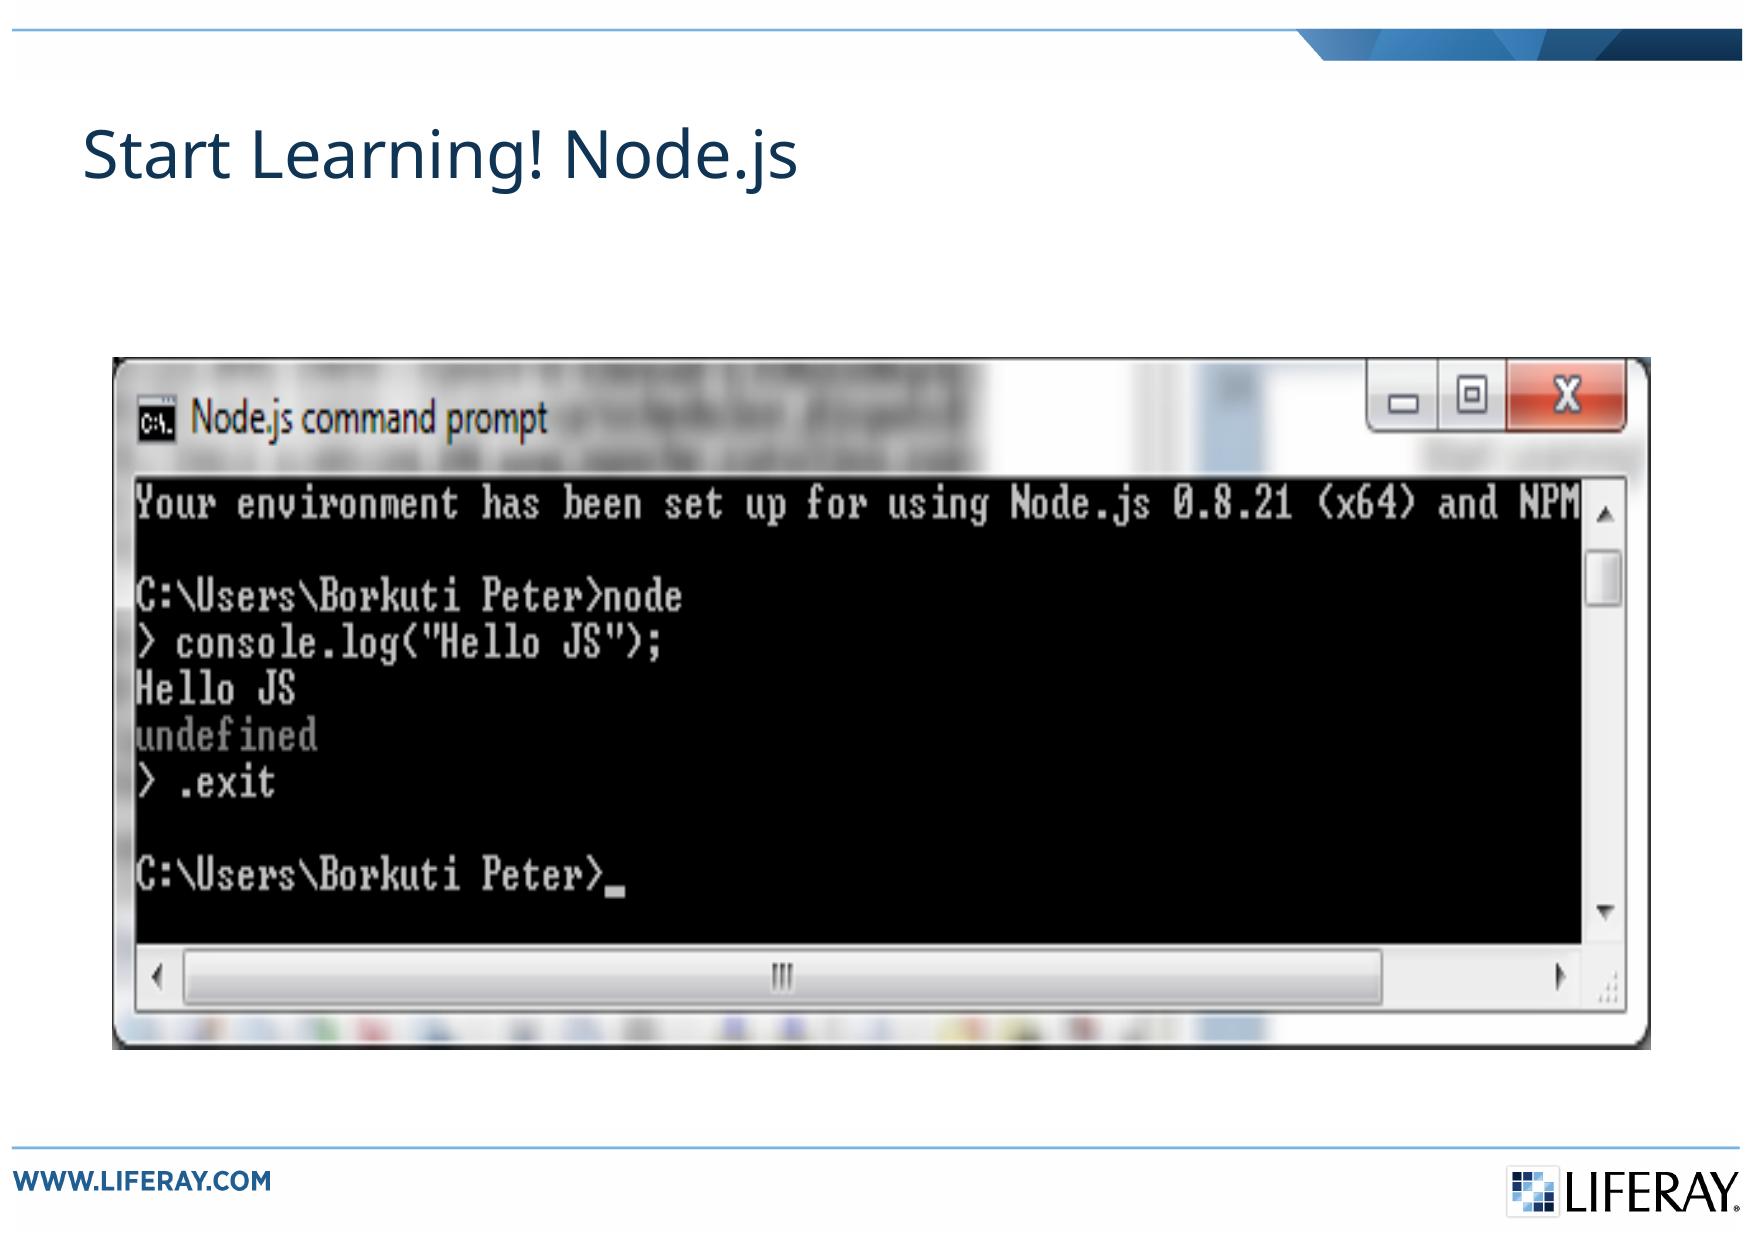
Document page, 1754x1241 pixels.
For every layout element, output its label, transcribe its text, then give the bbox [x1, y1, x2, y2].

picture [12, 0, 1743, 84]
picture [10, 1124, 1741, 1234]
title Start Learning! Node.js [82, 49, 1571, 257]
picture [112, 357, 1651, 1051]
